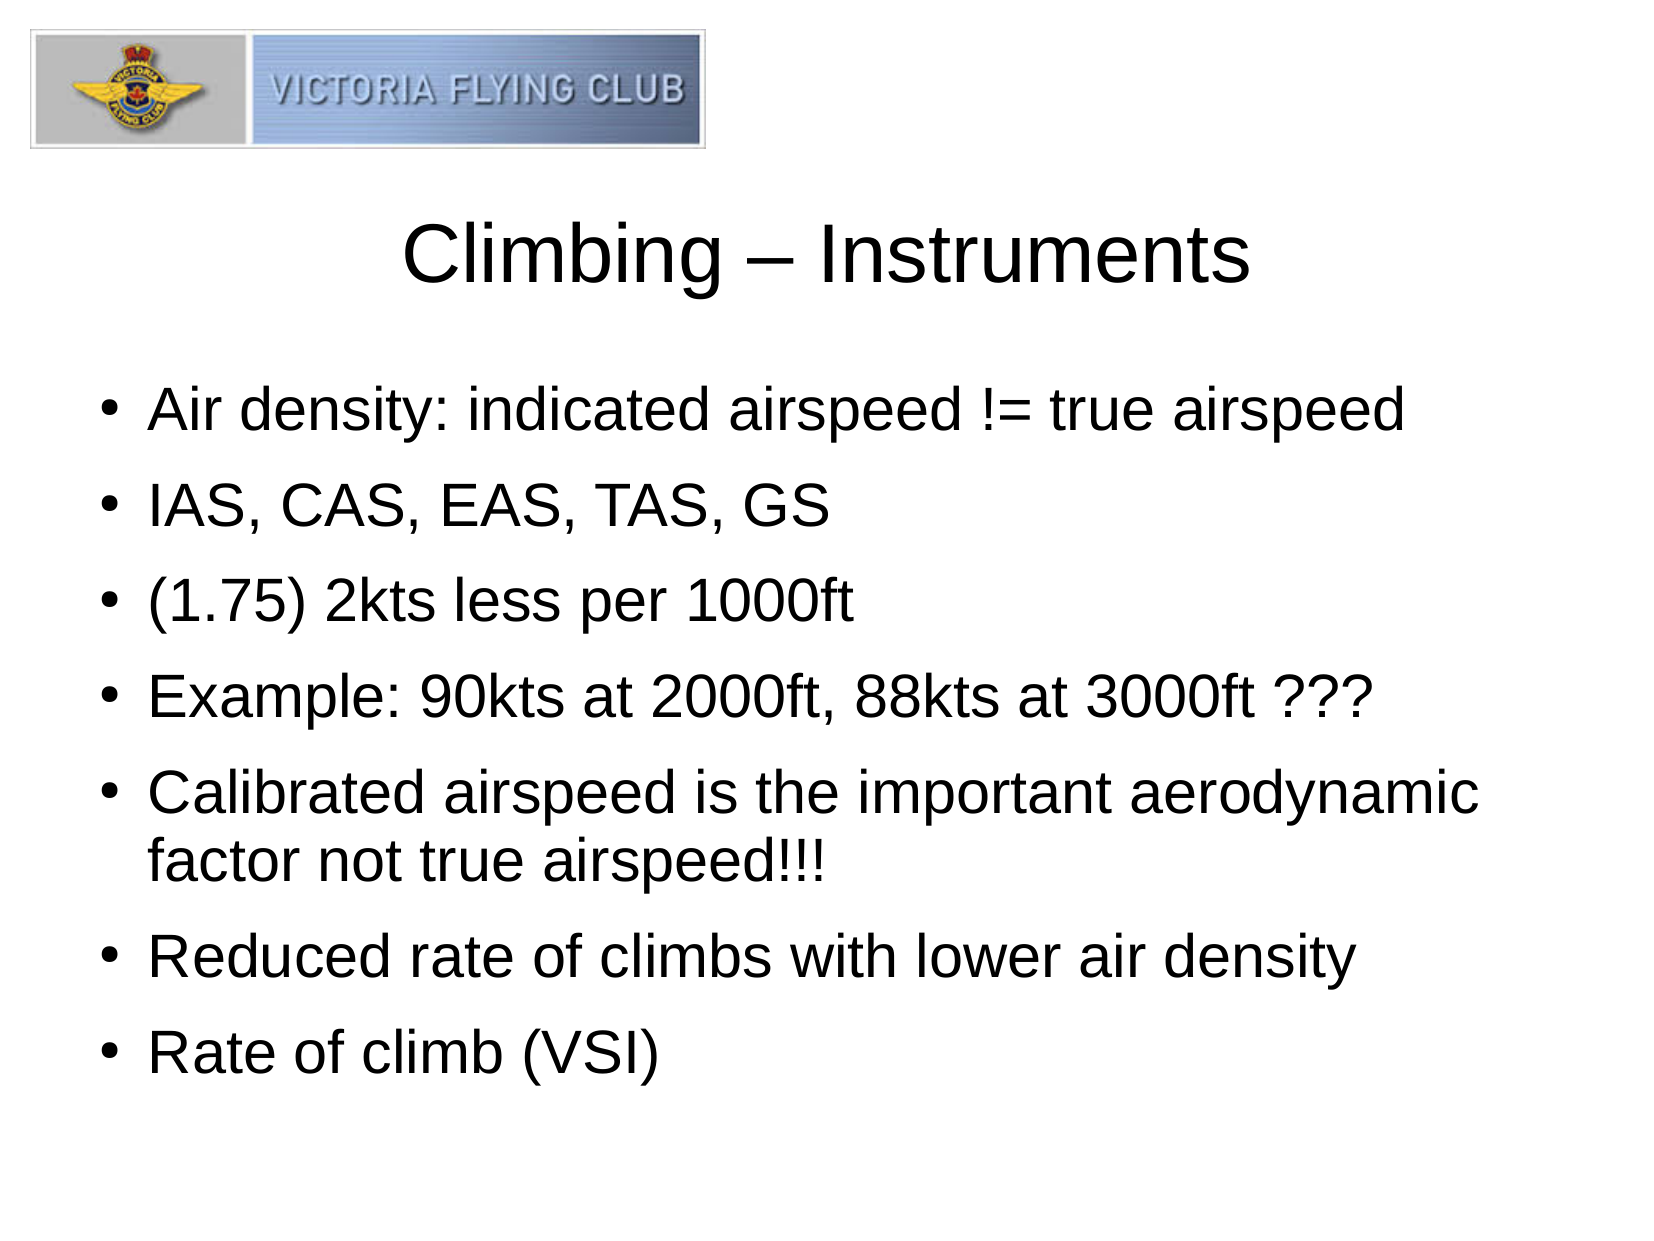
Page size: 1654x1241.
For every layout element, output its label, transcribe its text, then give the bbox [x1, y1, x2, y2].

list Air density: indicated airspeed != true airspeed IAS, CAS, EAS, TAS, GS (1.75) 2kts less per 1000ft Example: 90kts at 2000ft, 88kts at 3000ft ??? Calibrated airspeed is the important aerodynamic factor not true airspeed!!! Reduced rate of climbs with lower air density Rate of climb (VSI) [82, 375, 1571, 1095]
picture [30, 29, 706, 149]
title Climbing – Instruments [82, 150, 1571, 358]
